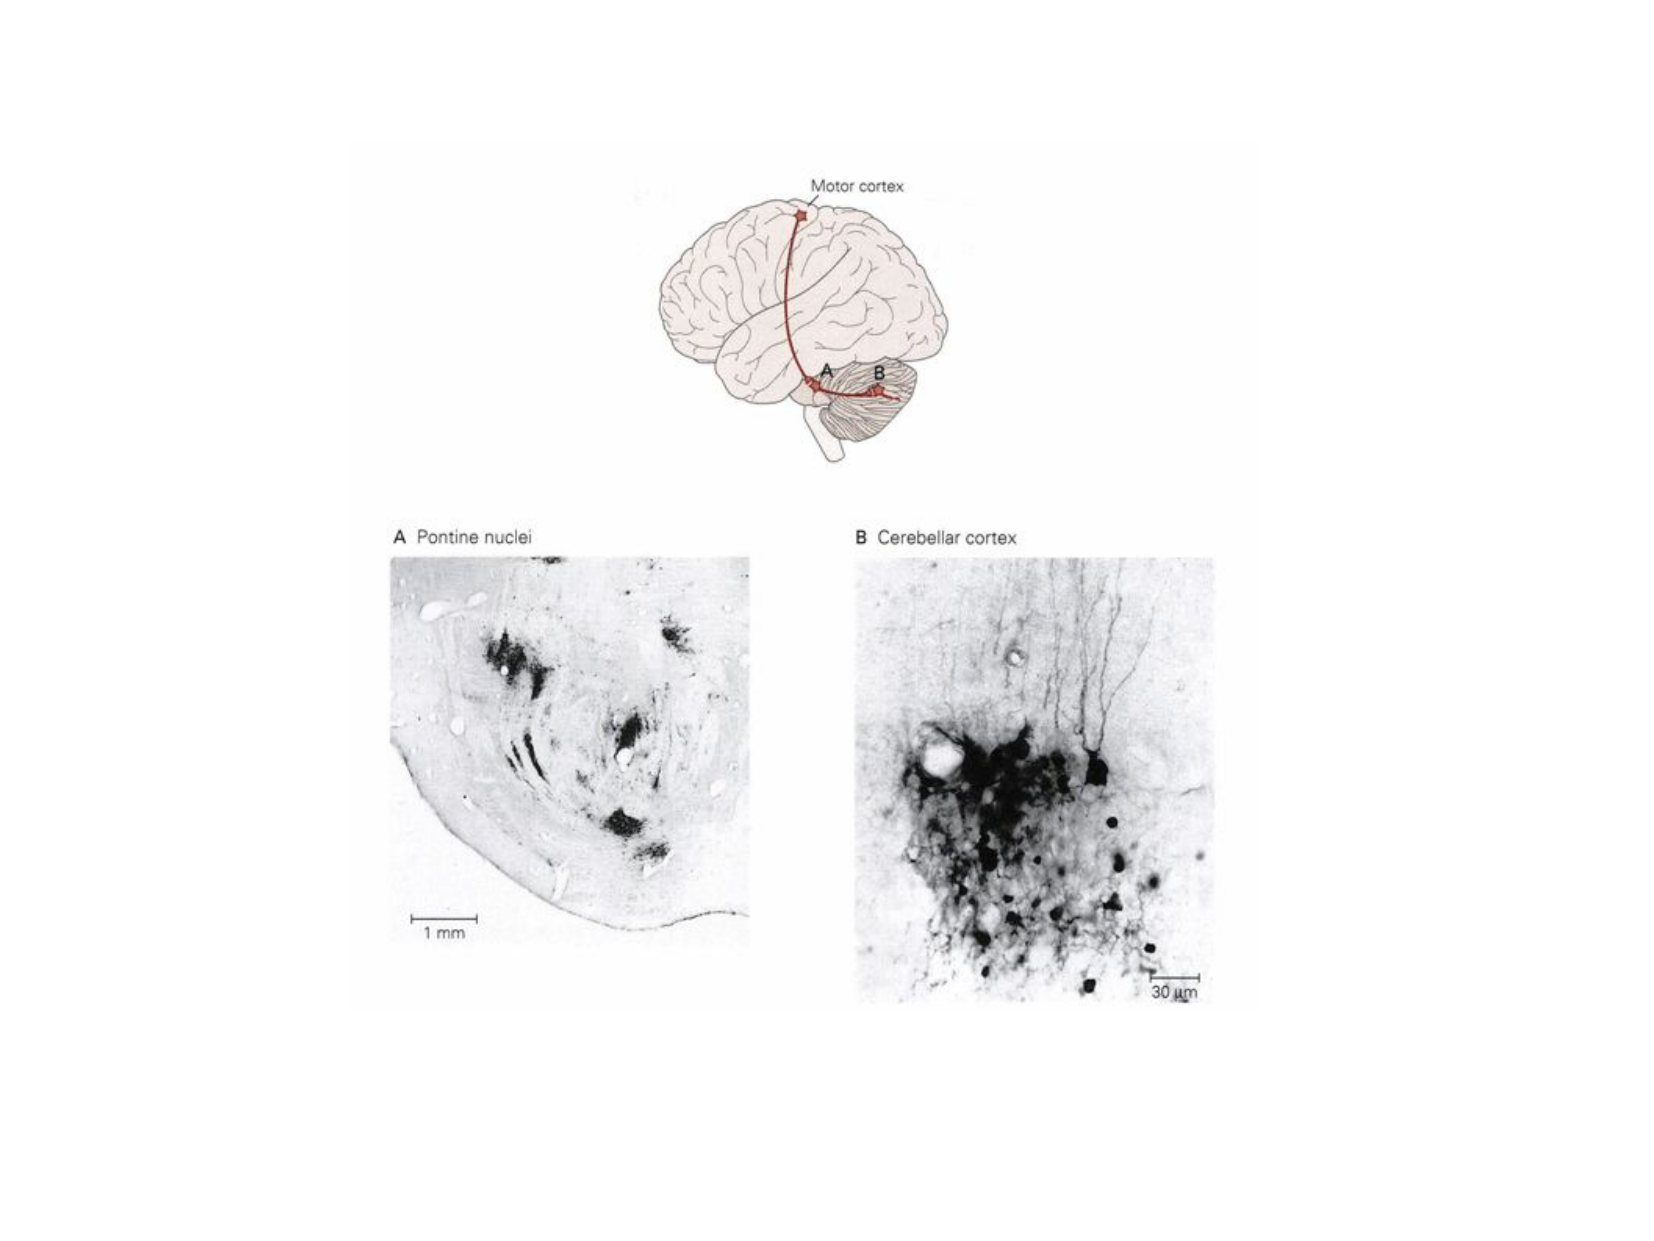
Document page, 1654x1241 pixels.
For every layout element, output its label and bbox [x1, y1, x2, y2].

picture [331, 134, 1260, 1036]
